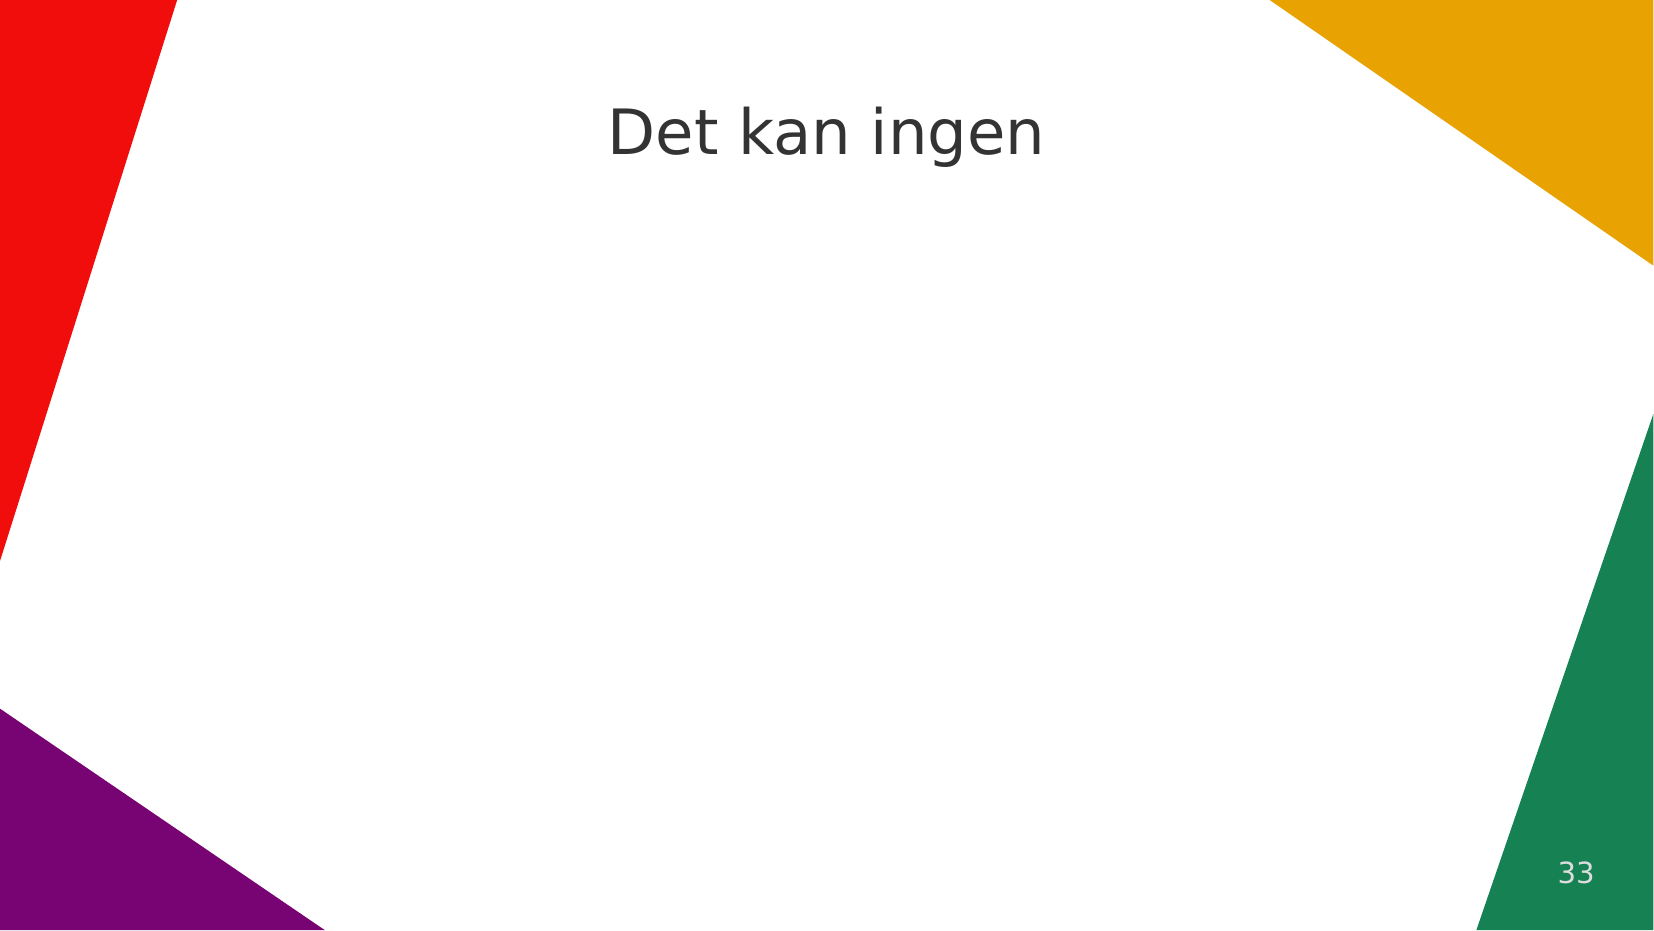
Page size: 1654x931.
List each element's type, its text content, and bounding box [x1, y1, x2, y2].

title Det kan ingen [118, 59, 1536, 207]
